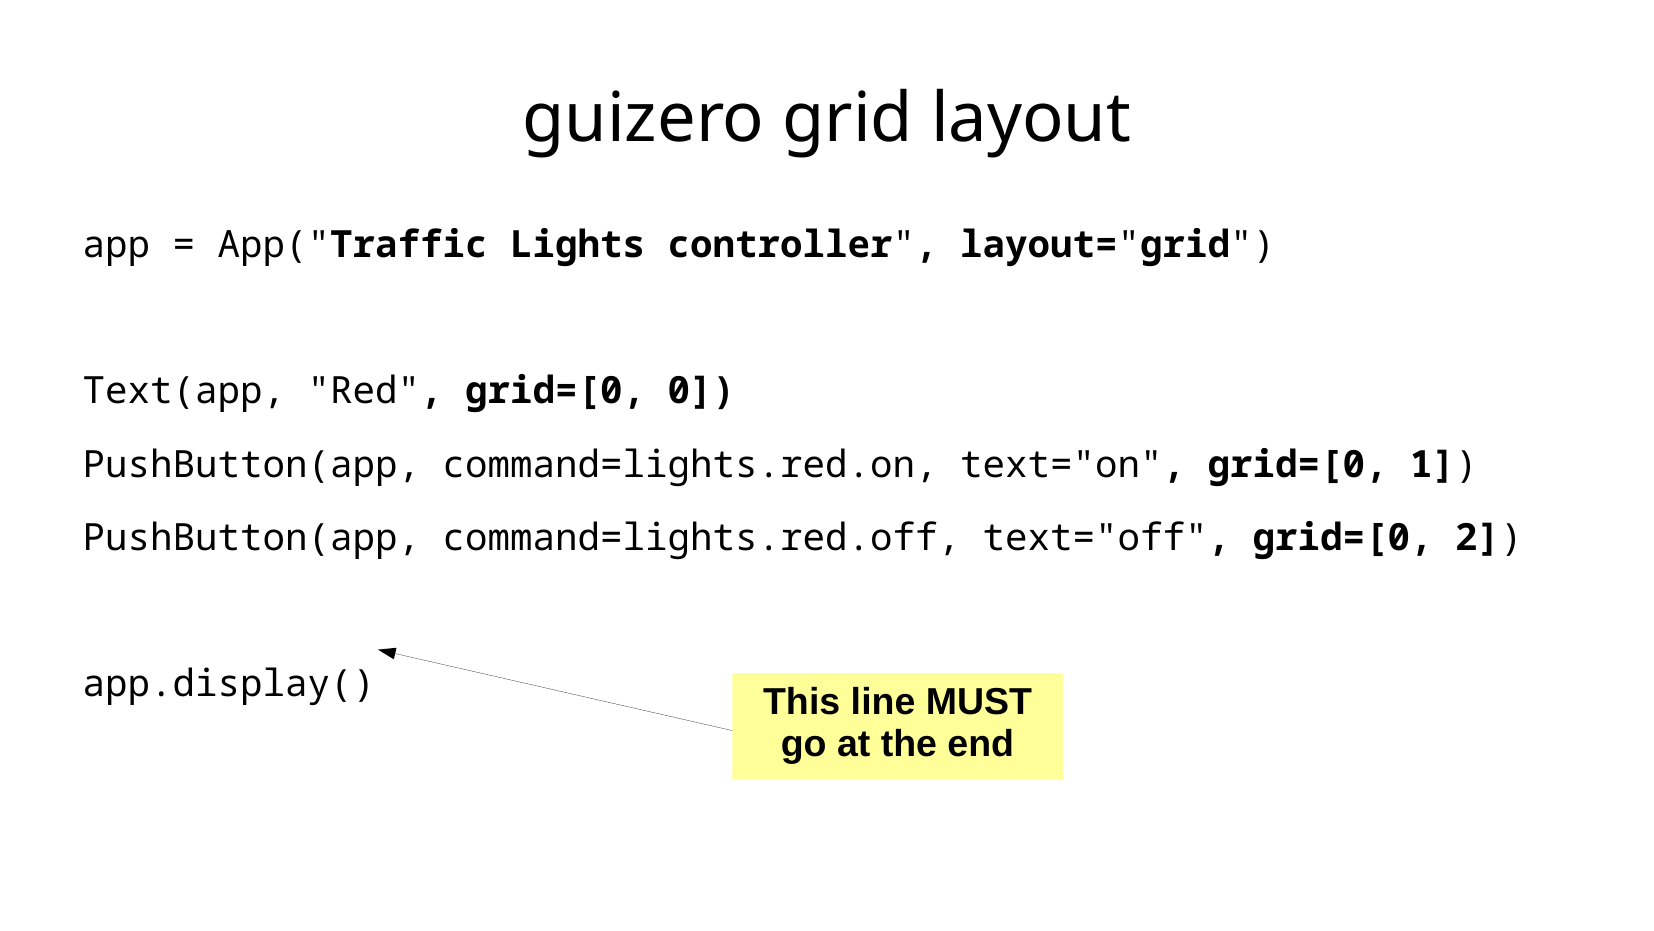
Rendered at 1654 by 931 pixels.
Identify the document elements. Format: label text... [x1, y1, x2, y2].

text_box This line MUST go at the end [732, 673, 1063, 780]
title guizero grid layout [82, 37, 1571, 193]
list app = App("Traffic Lights controller", layout="grid") Text(app, "Red", grid=[0, 0]) PushButton(app, command=lights.red.on, text="on", grid=[0, 1]) PushButton(app, command=lights.red.off, text="off", grid=[0, 2]) app.display() [82, 217, 1571, 758]
